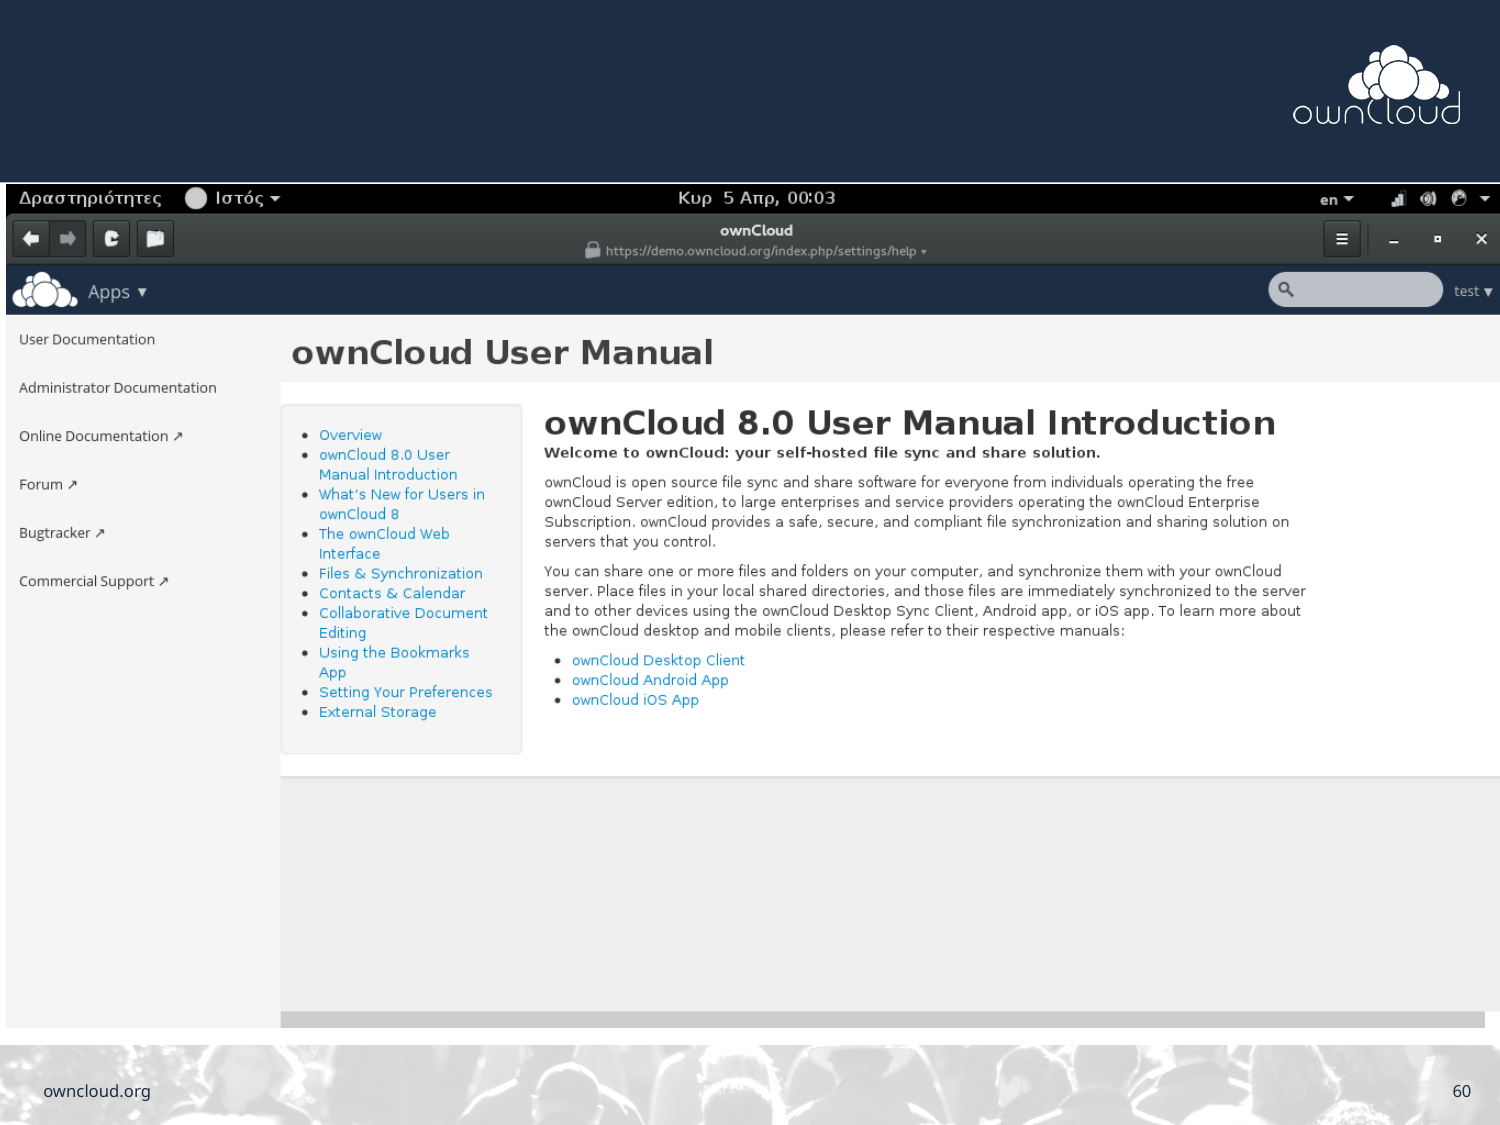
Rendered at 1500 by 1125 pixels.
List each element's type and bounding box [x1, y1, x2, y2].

picture [6, 184, 1500, 1028]
picture [0, 1045, 1500, 1125]
picture [1293, 45, 1460, 124]
